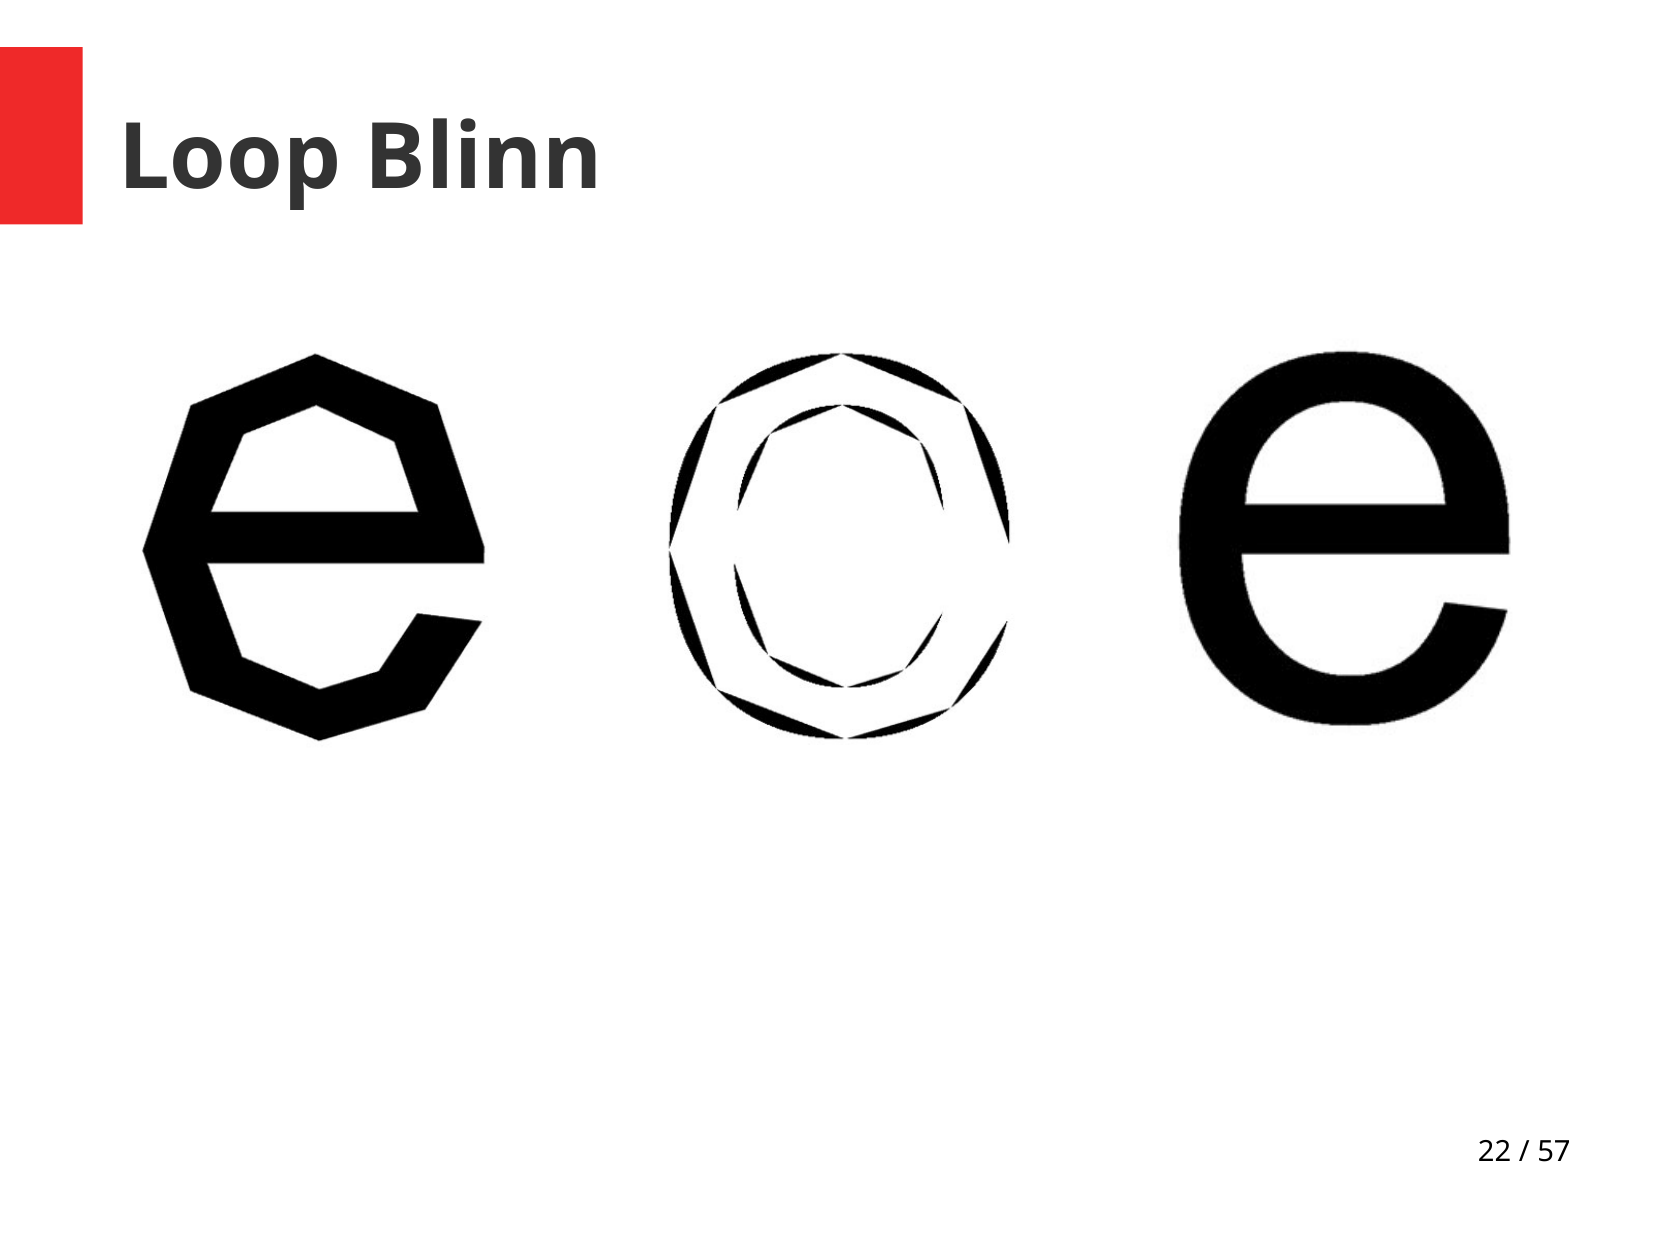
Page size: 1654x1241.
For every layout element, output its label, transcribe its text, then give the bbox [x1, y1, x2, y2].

picture [0, 301, 1654, 1186]
title Loop Blinn [118, 49, 1571, 257]
